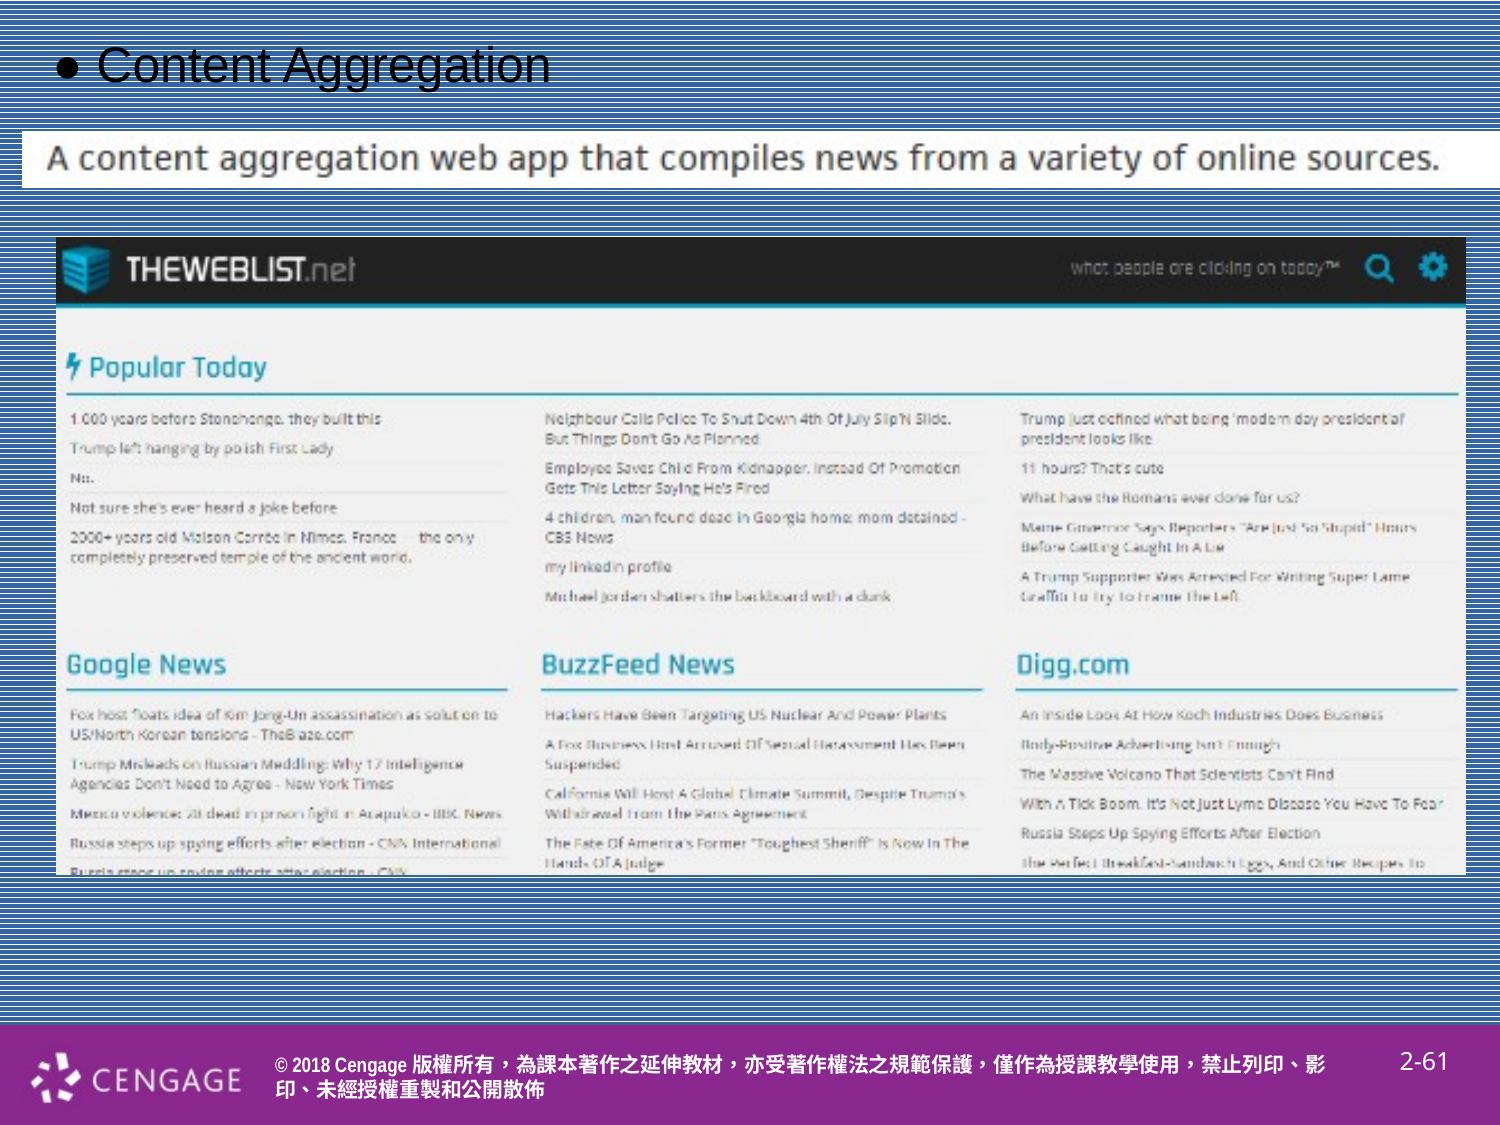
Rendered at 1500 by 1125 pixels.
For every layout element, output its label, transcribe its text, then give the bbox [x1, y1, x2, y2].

picture [21, 1043, 246, 1111]
picture [22, 131, 1500, 188]
picture [56, 237, 1466, 875]
text_box ● Content Aggregation [37, 24, 625, 100]
